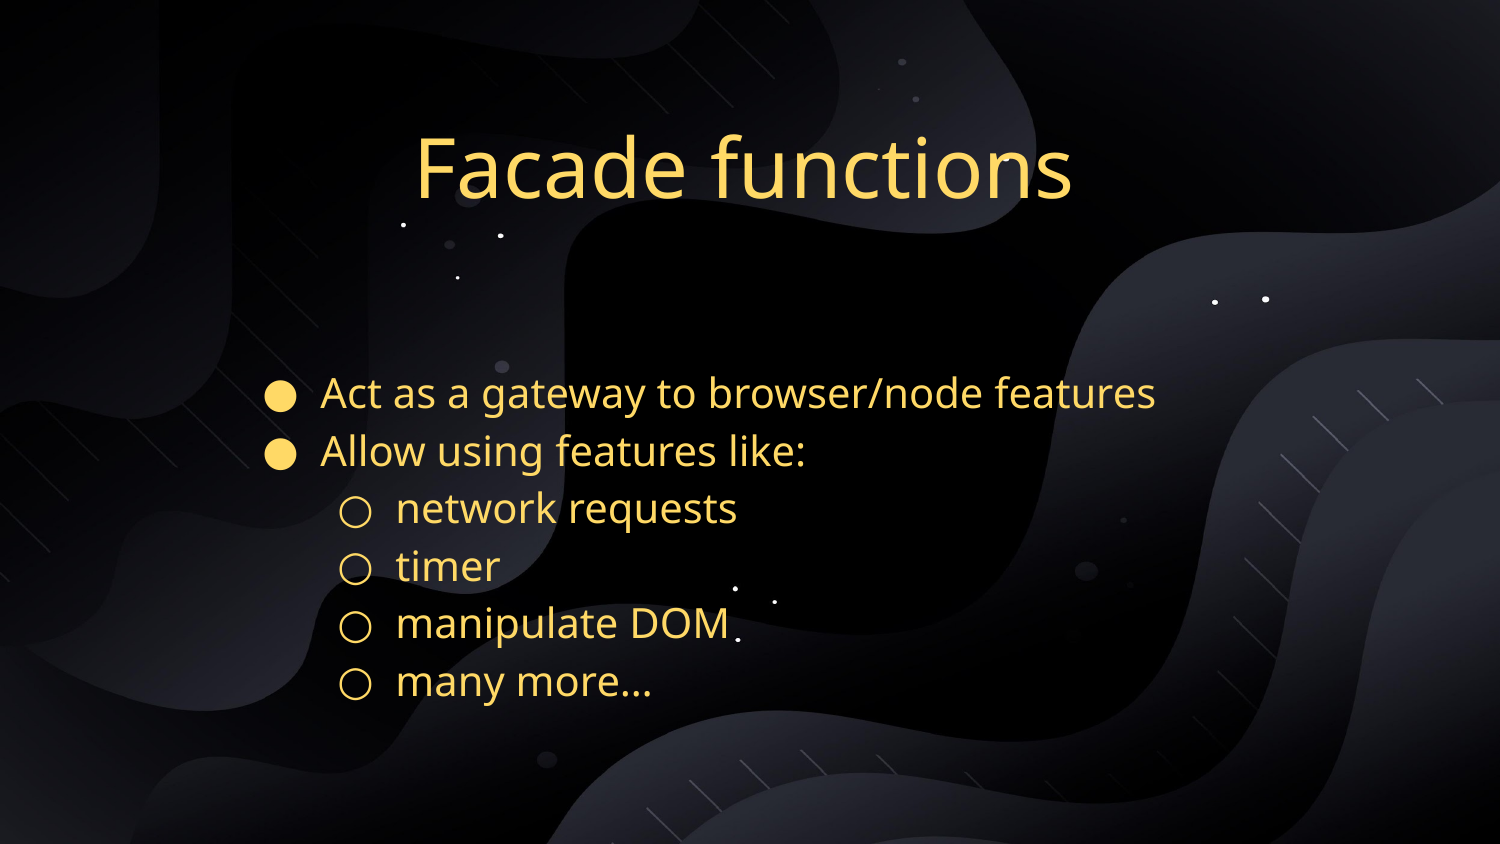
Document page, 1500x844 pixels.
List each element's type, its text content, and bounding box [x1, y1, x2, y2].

title Facade functions [344, 62, 1145, 268]
picture [0, 0, 1500, 844]
list Act as a gateway to browser/node features Allow using features like: network requests timer manipulate DOM many more… [237, 355, 1262, 747]
